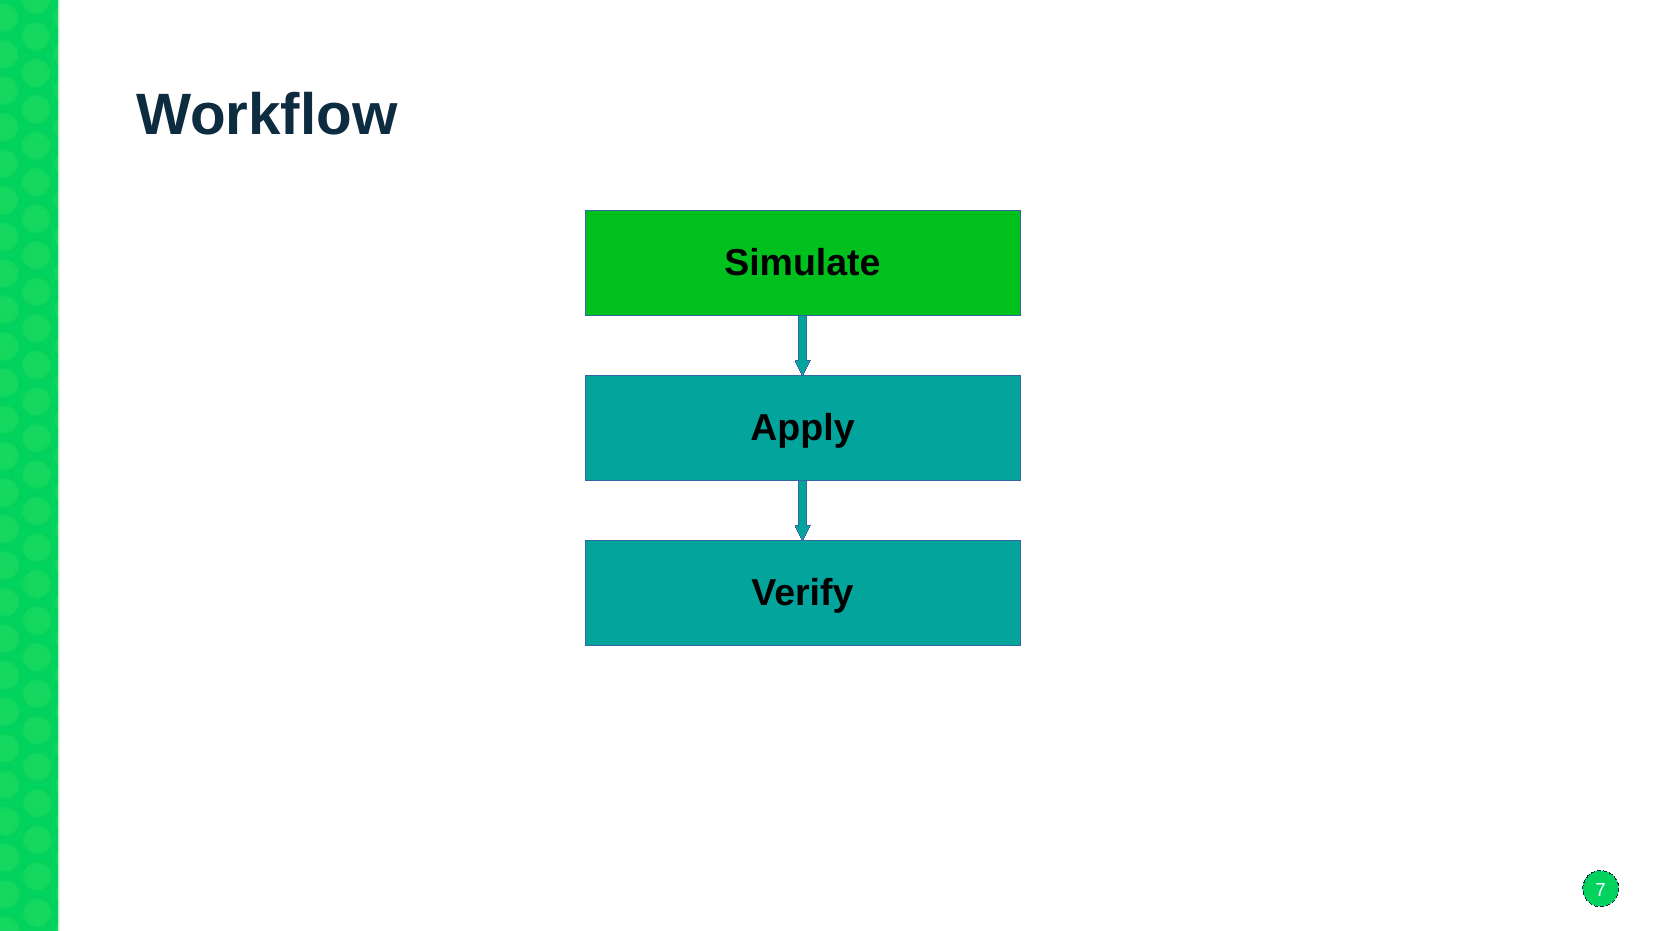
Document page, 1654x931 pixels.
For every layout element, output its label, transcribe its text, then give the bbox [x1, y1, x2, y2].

text_box Simulate [585, 210, 1021, 316]
text_box Apply [585, 375, 1021, 481]
title Workflow [121, 37, 1531, 193]
text_box [795, 315, 811, 376]
picture [0, 0, 76, 931]
text_box [795, 480, 811, 541]
text_box Verify [585, 540, 1021, 646]
